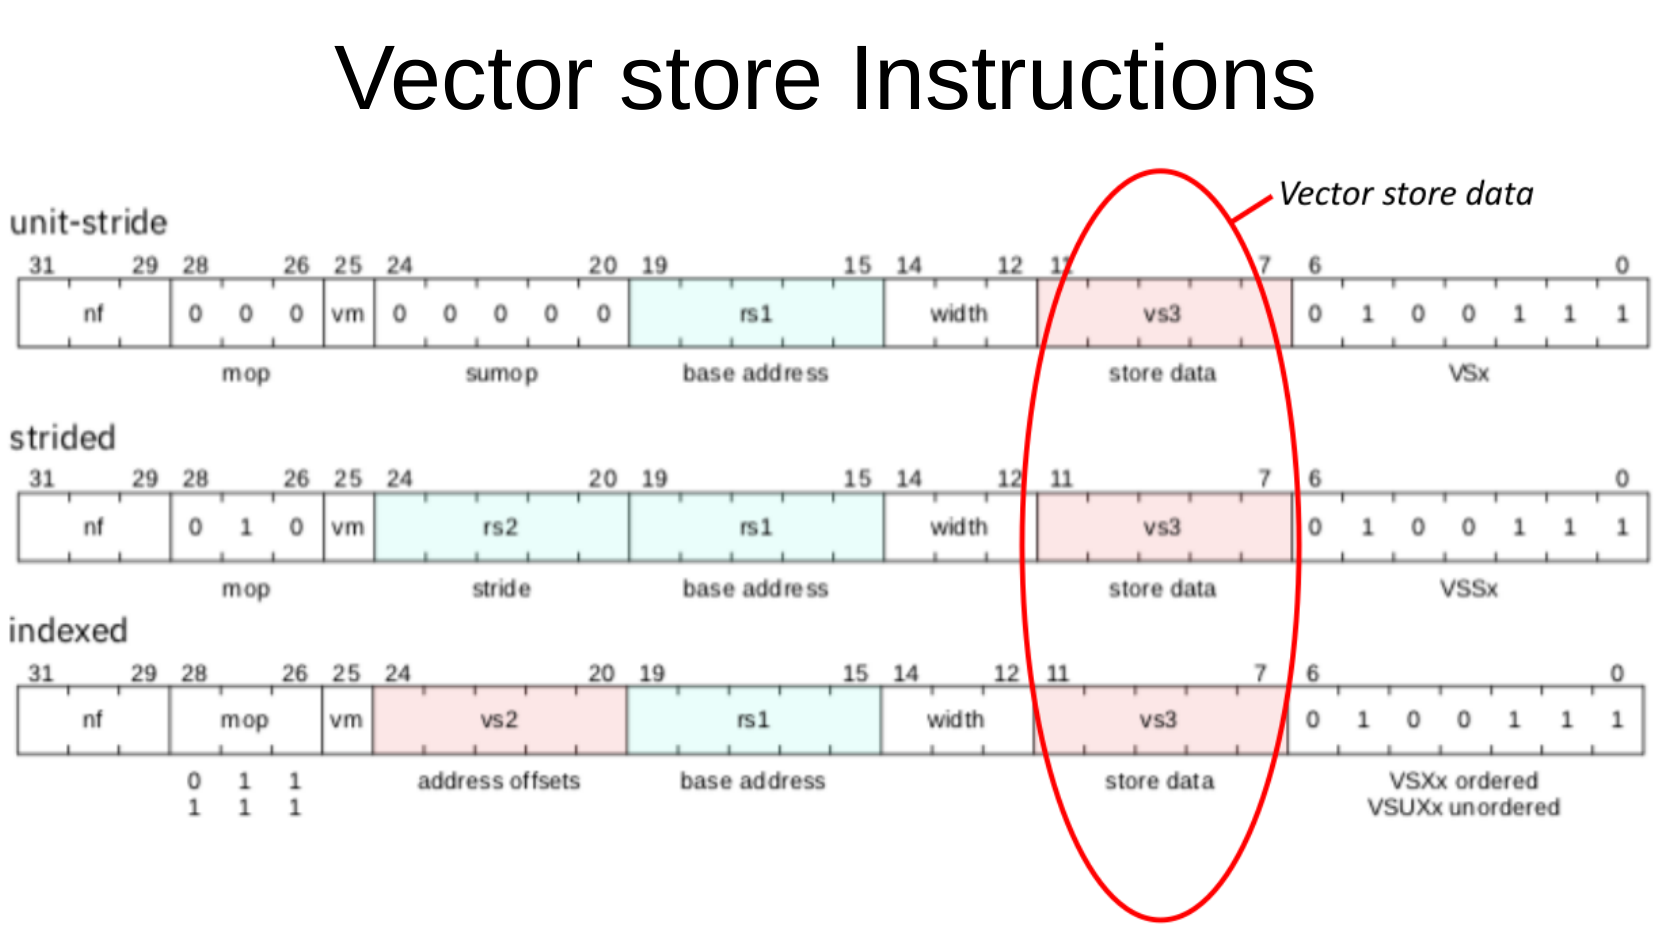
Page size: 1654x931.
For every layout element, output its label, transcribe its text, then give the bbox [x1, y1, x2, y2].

picture [0, 141, 1654, 931]
title Vector store Instructions [82, 0, 1571, 141]
